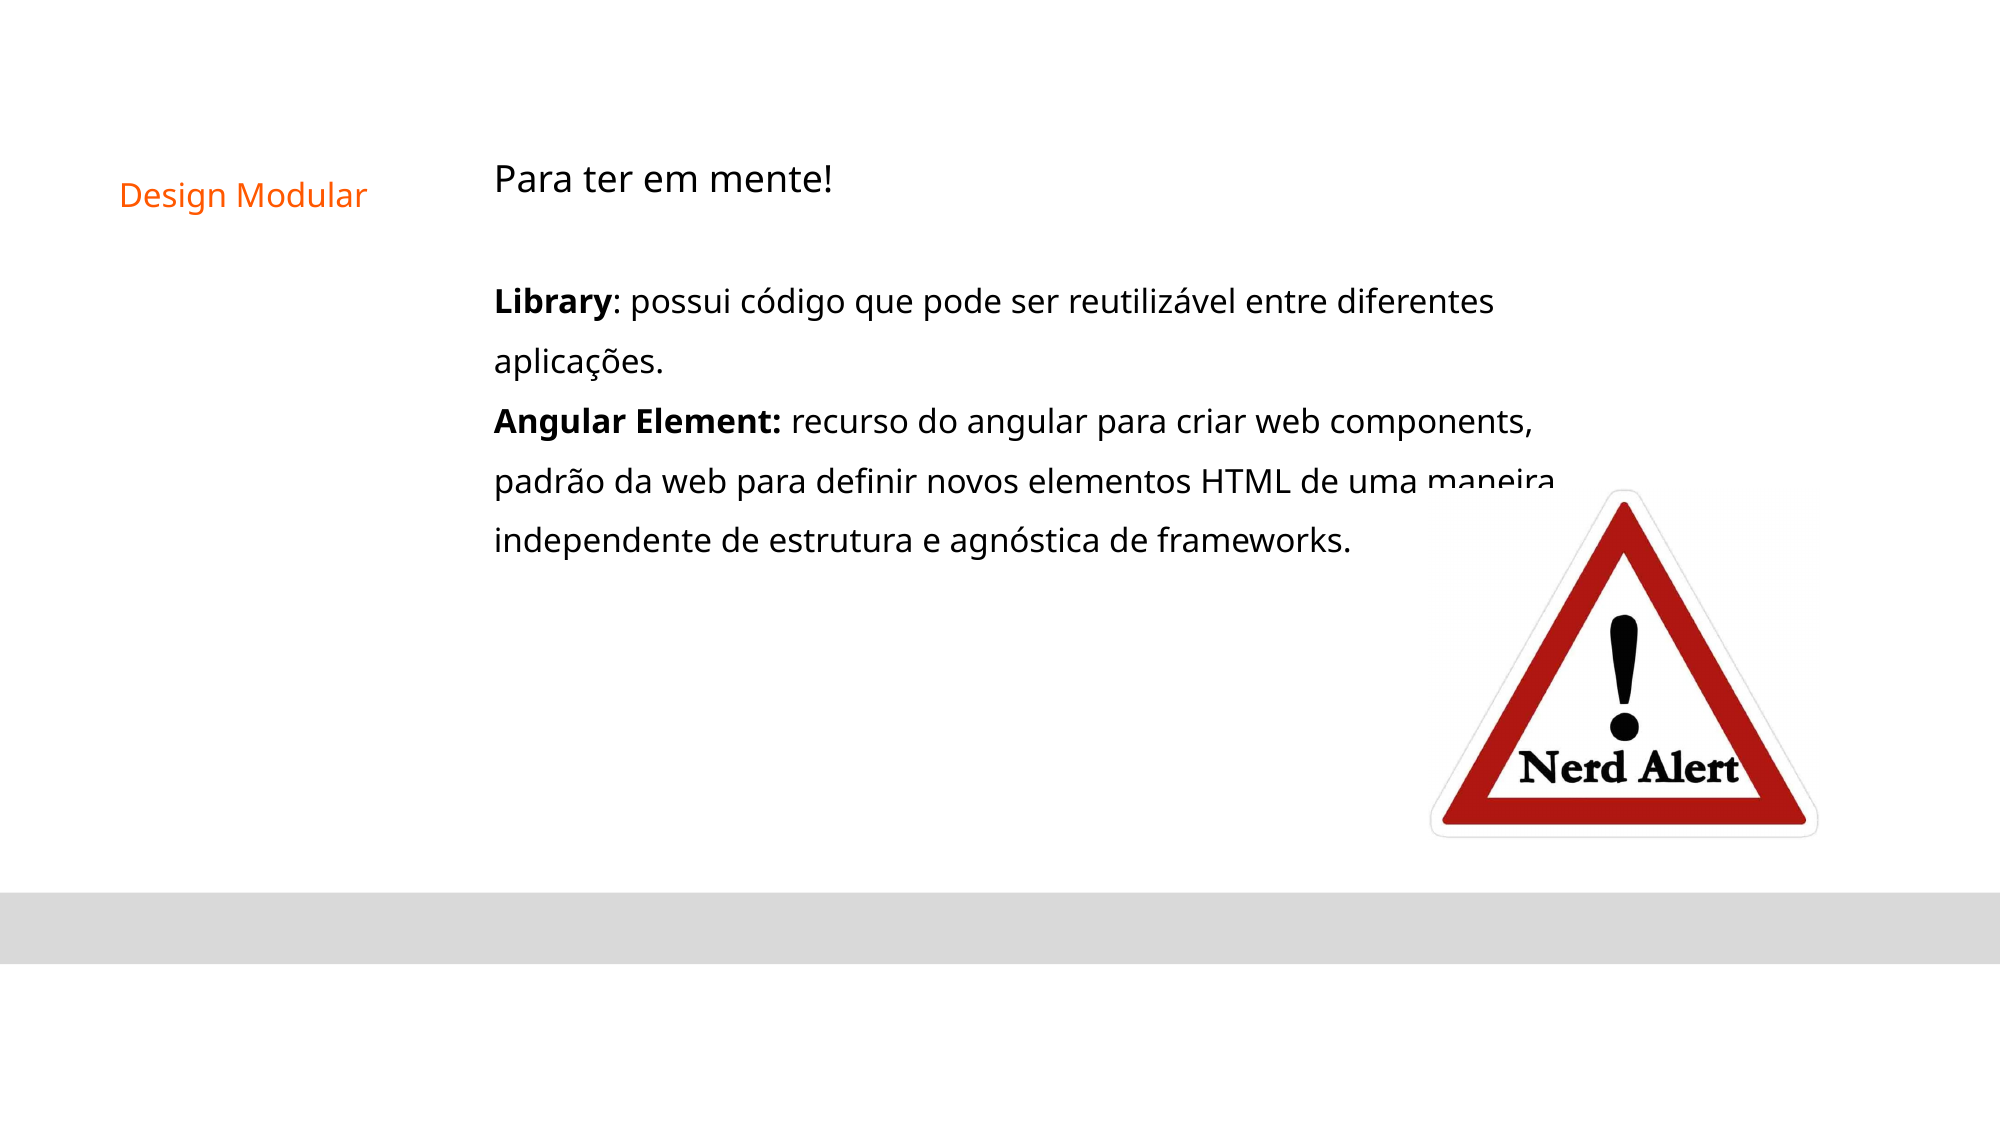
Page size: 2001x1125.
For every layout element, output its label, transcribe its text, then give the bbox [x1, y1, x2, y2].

text_box Design Modular [103, 166, 391, 253]
text_box [0, 892, 2000, 965]
text_box Para ter em mente! Library: possui código que pode ser reutilizável entre diferentes aplicações. Angular Element: recurso do angular para criar web components, padrão da web para definir novos elementos HTML de uma maneira independente de estrutura e agnóstica de frameworks. [479, 125, 1610, 568]
picture [1428, 488, 1820, 840]
